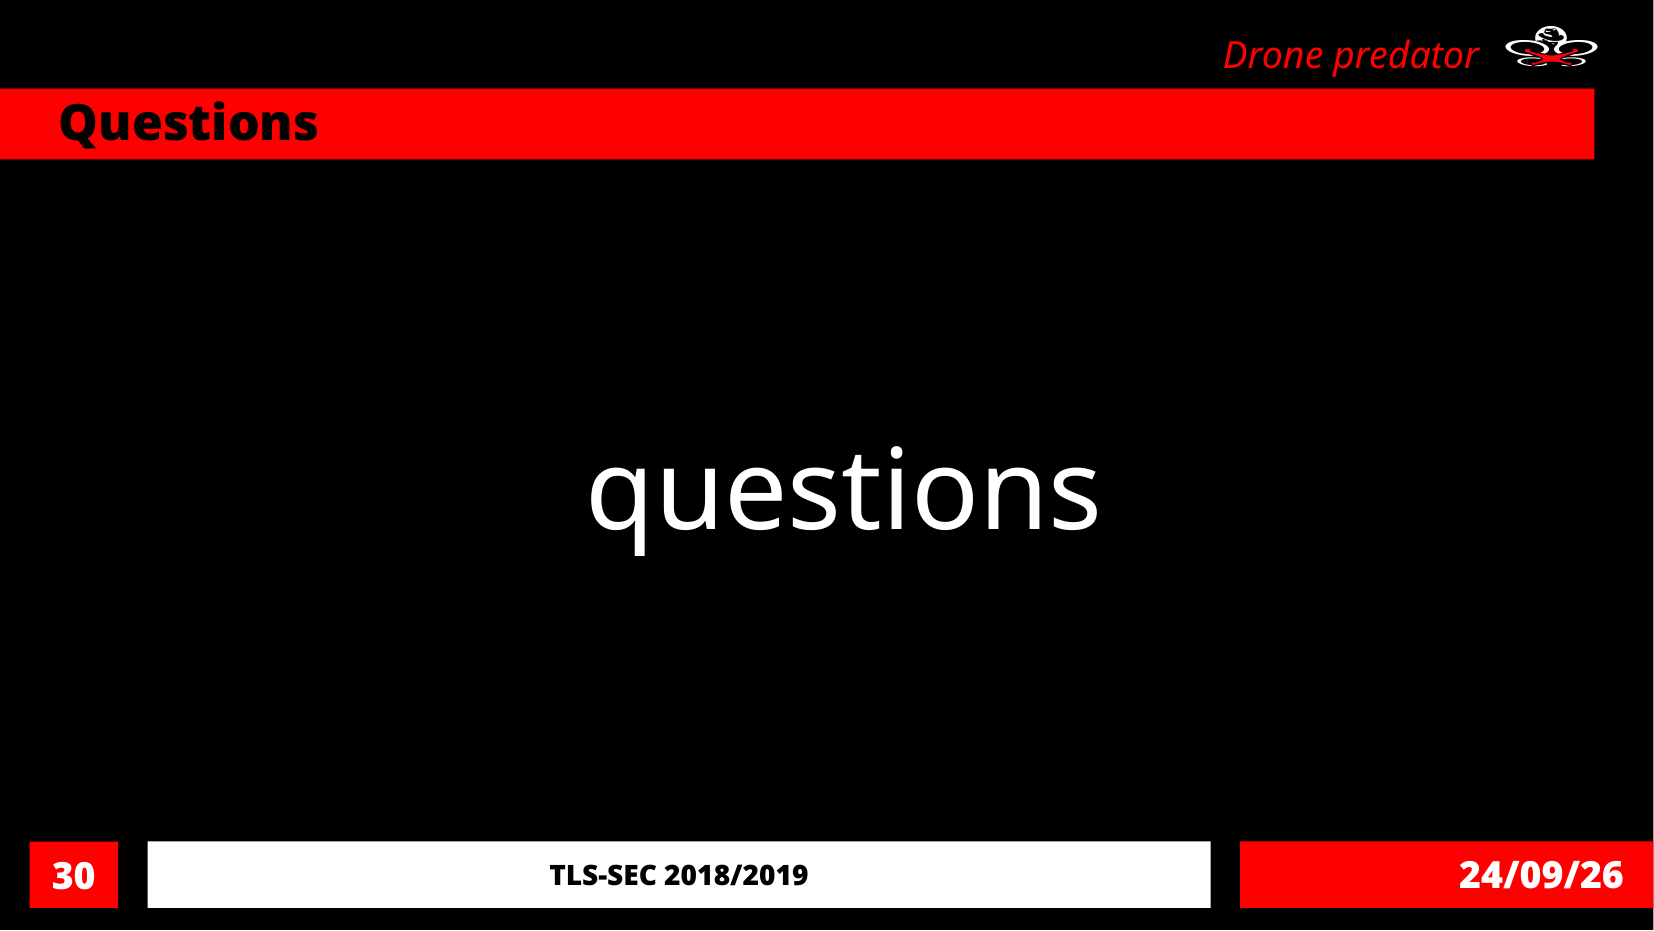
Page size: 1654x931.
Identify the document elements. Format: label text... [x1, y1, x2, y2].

picture [1488, 15, 1617, 80]
title Questions [59, 44, 1595, 156]
text_box questions [454, 401, 1235, 543]
